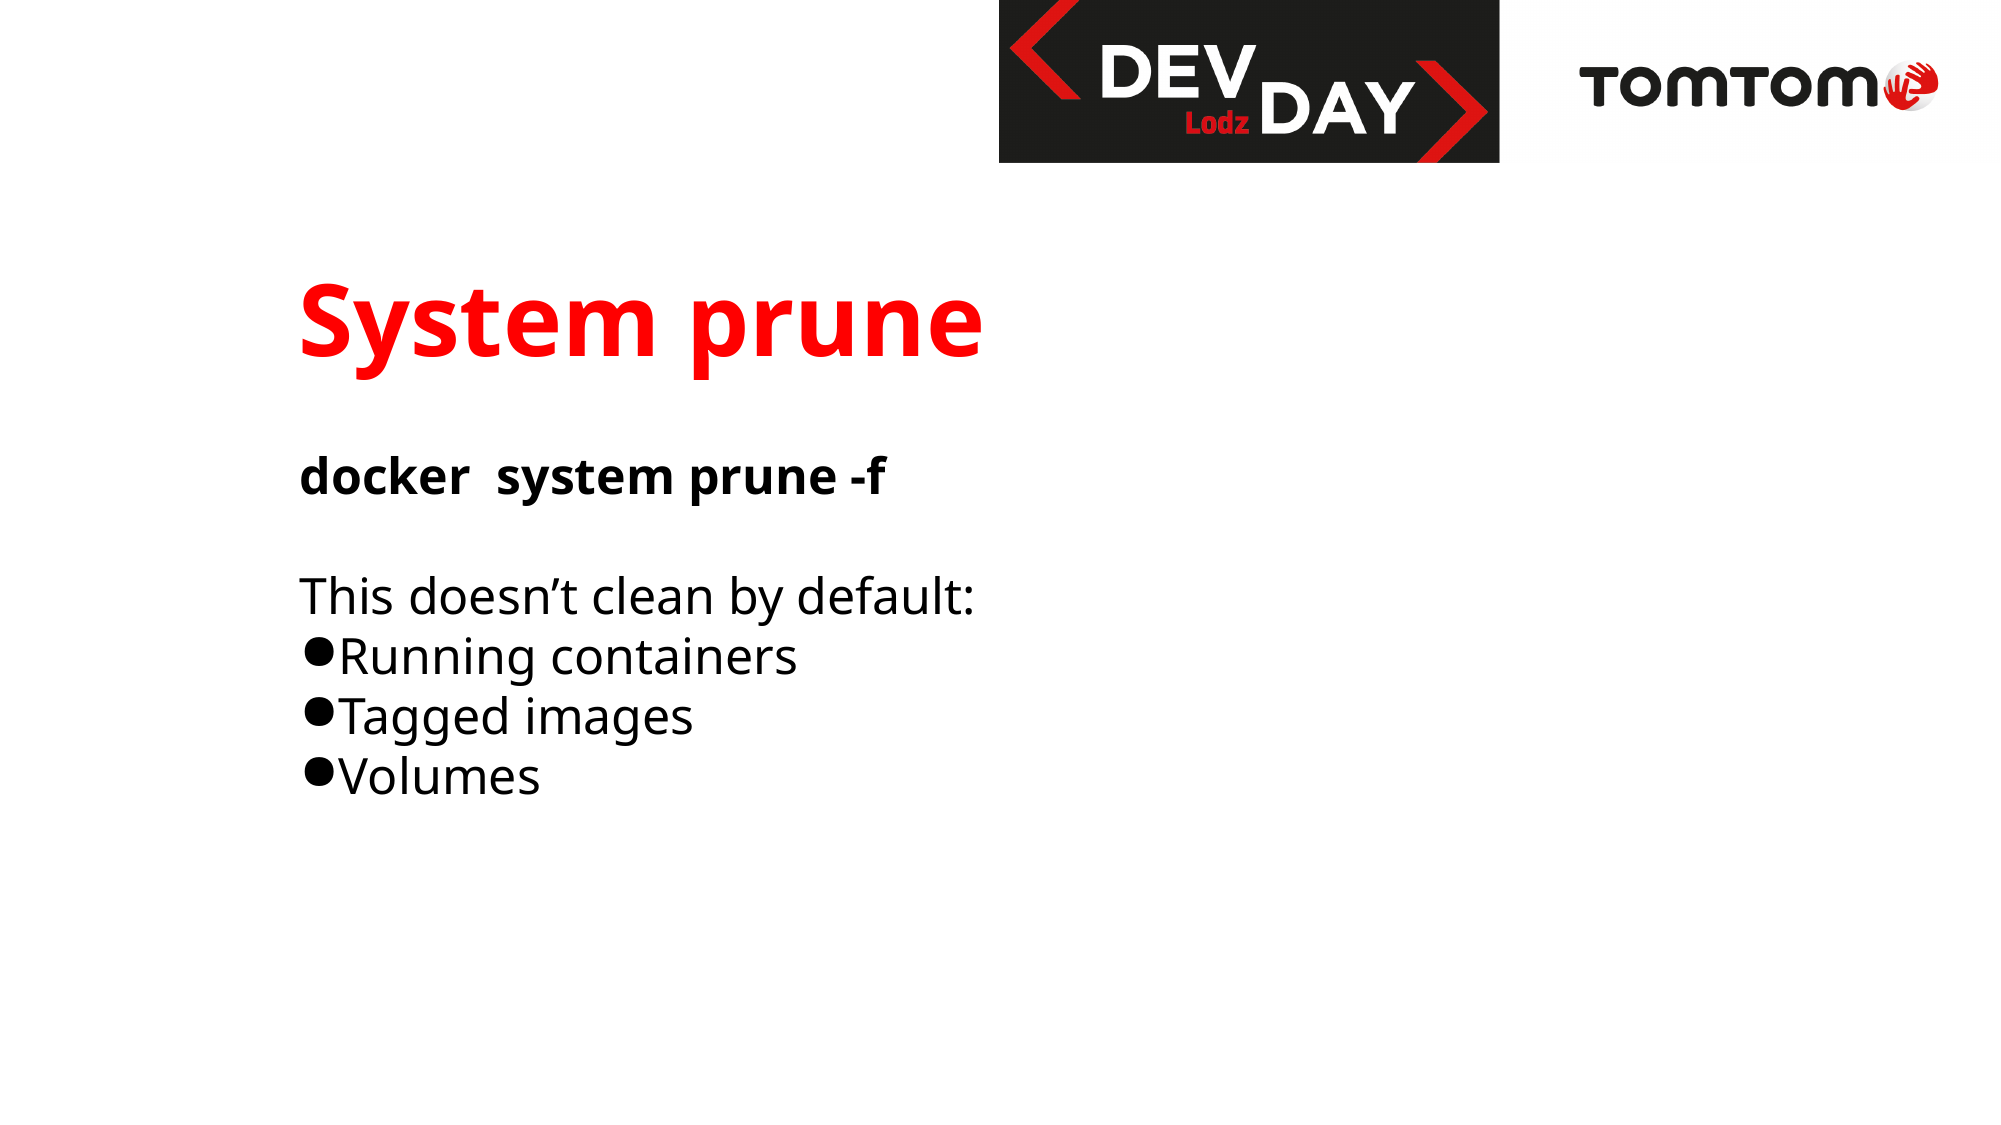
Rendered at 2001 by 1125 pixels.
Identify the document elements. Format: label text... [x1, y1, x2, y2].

text_box System prune [283, 249, 1717, 385]
text_box docker system prune -f This doesn’t clean by default: Running containers Tagged images Volumes [284, 437, 1718, 932]
picture [999, 0, 2000, 164]
